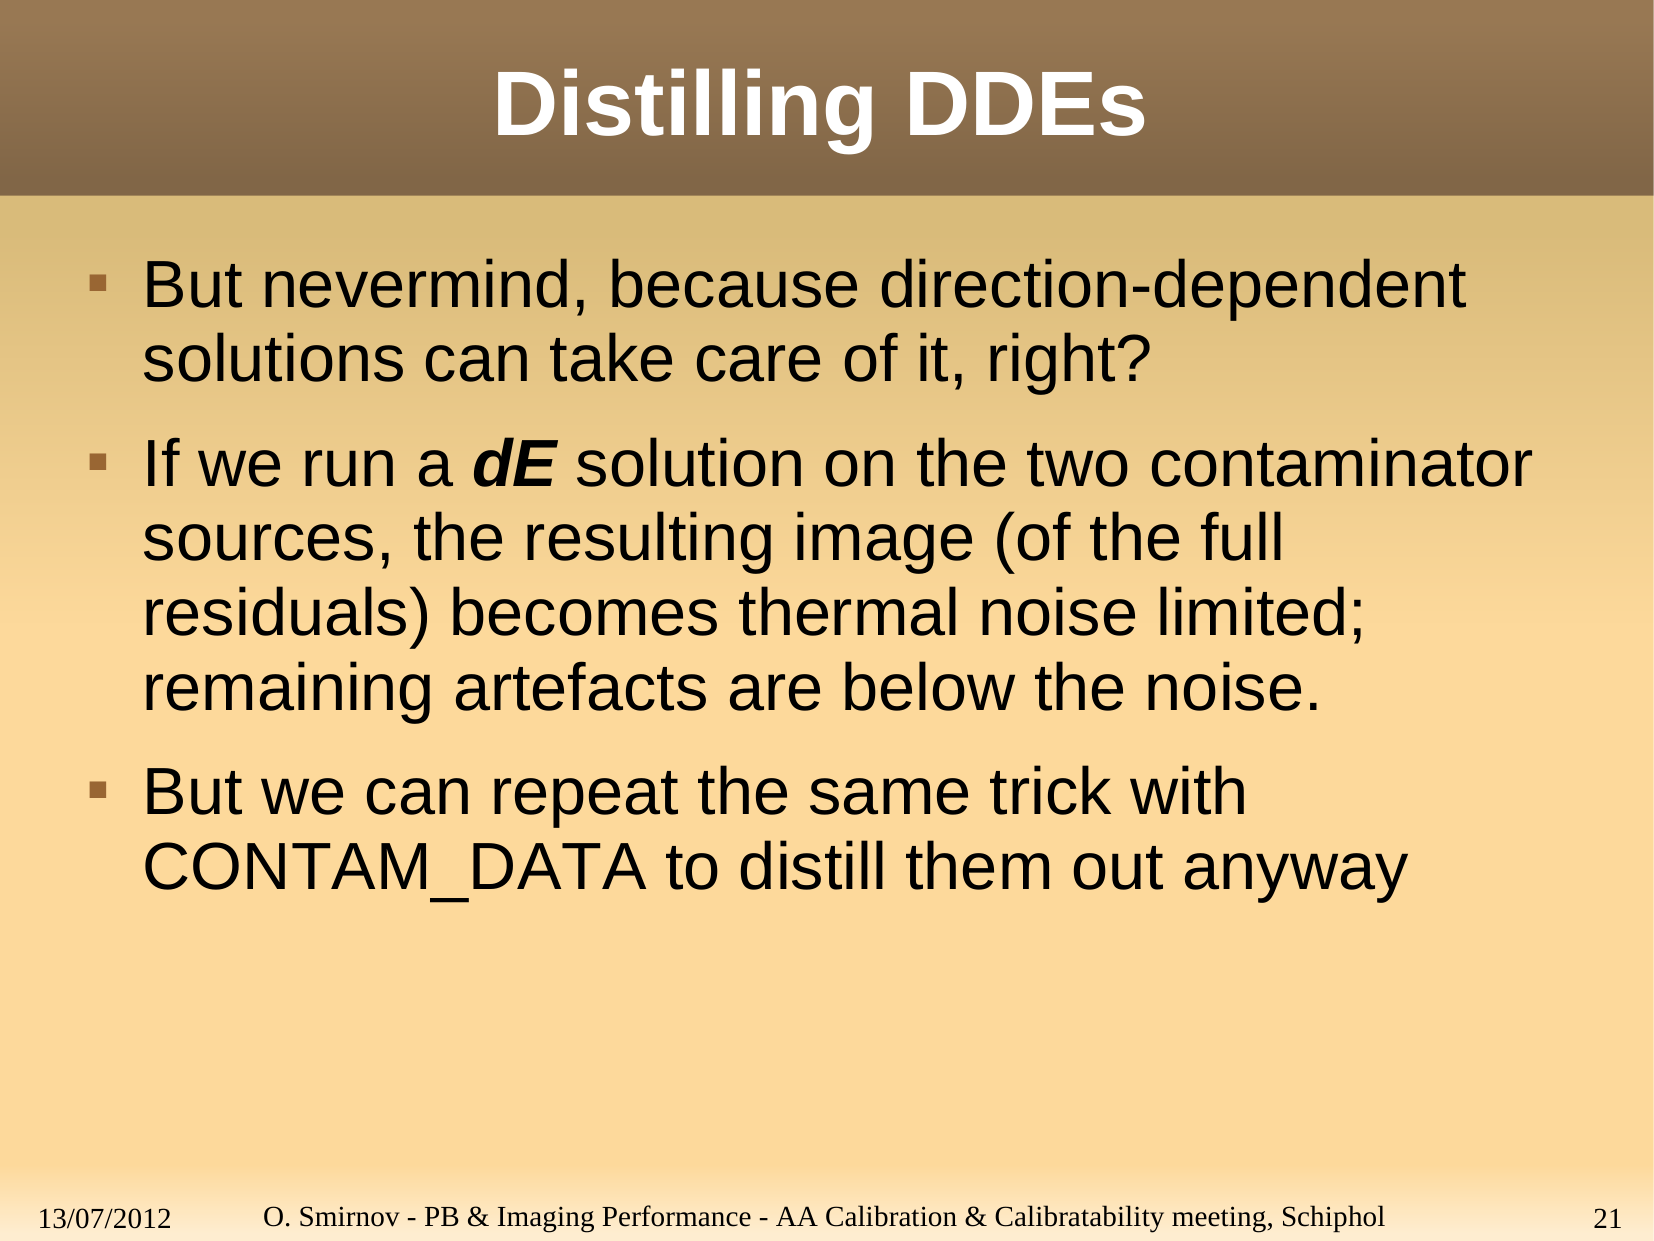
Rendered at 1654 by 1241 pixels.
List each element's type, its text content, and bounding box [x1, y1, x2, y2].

list But nevermind, because direction-dependent solutions can take care of it, right? If we run a dE solution on the two contaminator sources, the resulting image (of the full residuals) becomes thermal noise limited; remaining artefacts are below the noise. But we can repeat the same trick with CONTAM_DATA to distill them out anyway [71, 246, 1561, 1066]
picture [0, 0, 1654, 1241]
title Distilling DDEs [76, 0, 1565, 208]
